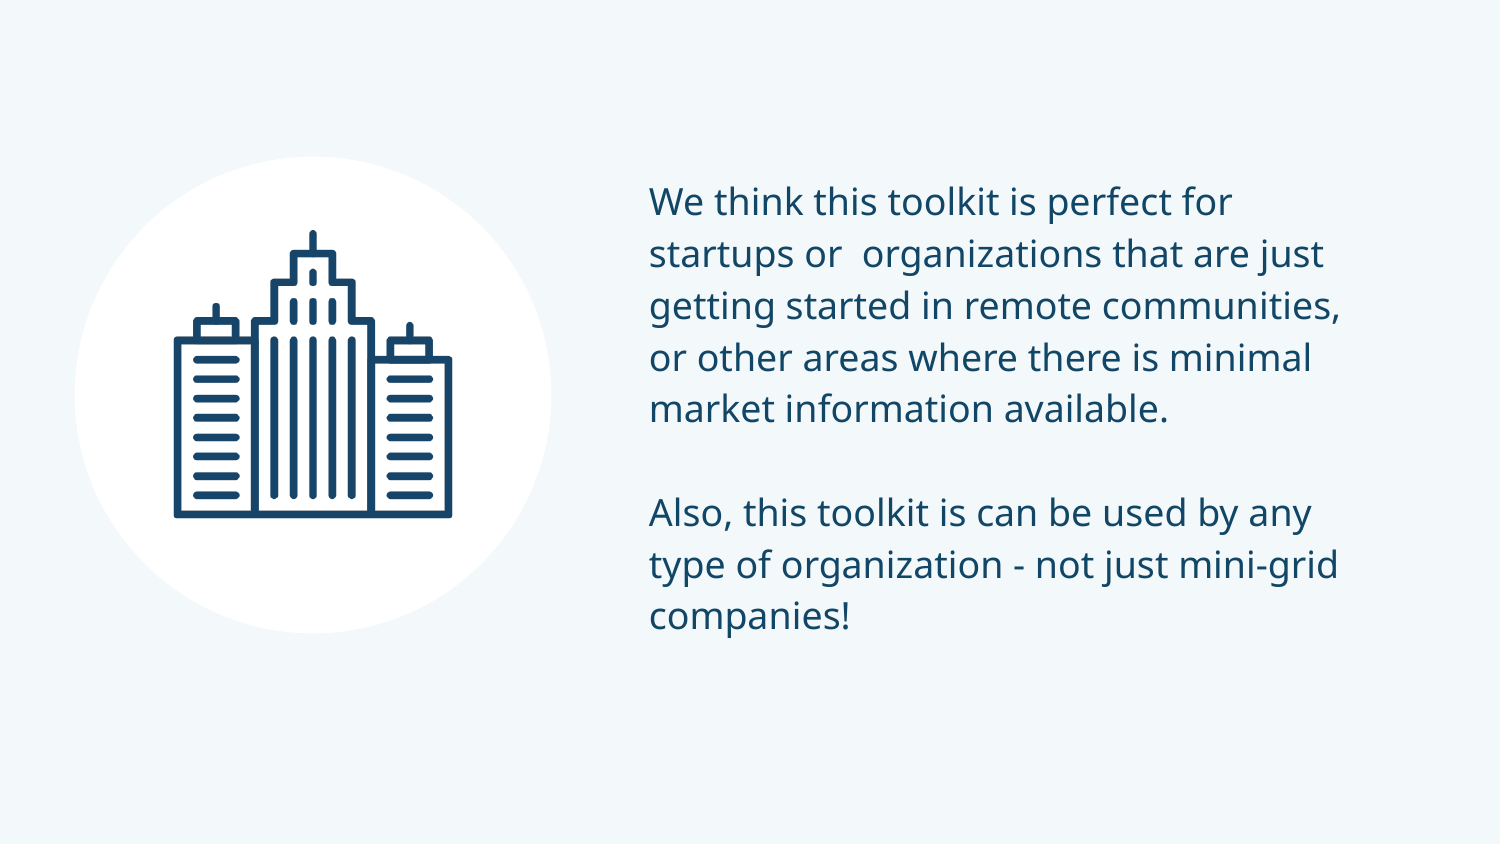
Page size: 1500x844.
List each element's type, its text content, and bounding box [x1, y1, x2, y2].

text_box [74, 156, 552, 634]
picture [166, 222, 460, 526]
title We think this toolkit is perfect for startups or organizations that are just getting started in remote communities, or other areas where there is minimal market information available. Also, this toolkit is can be used by any type of organization - not just mini-grid companies! [634, 156, 1384, 492]
